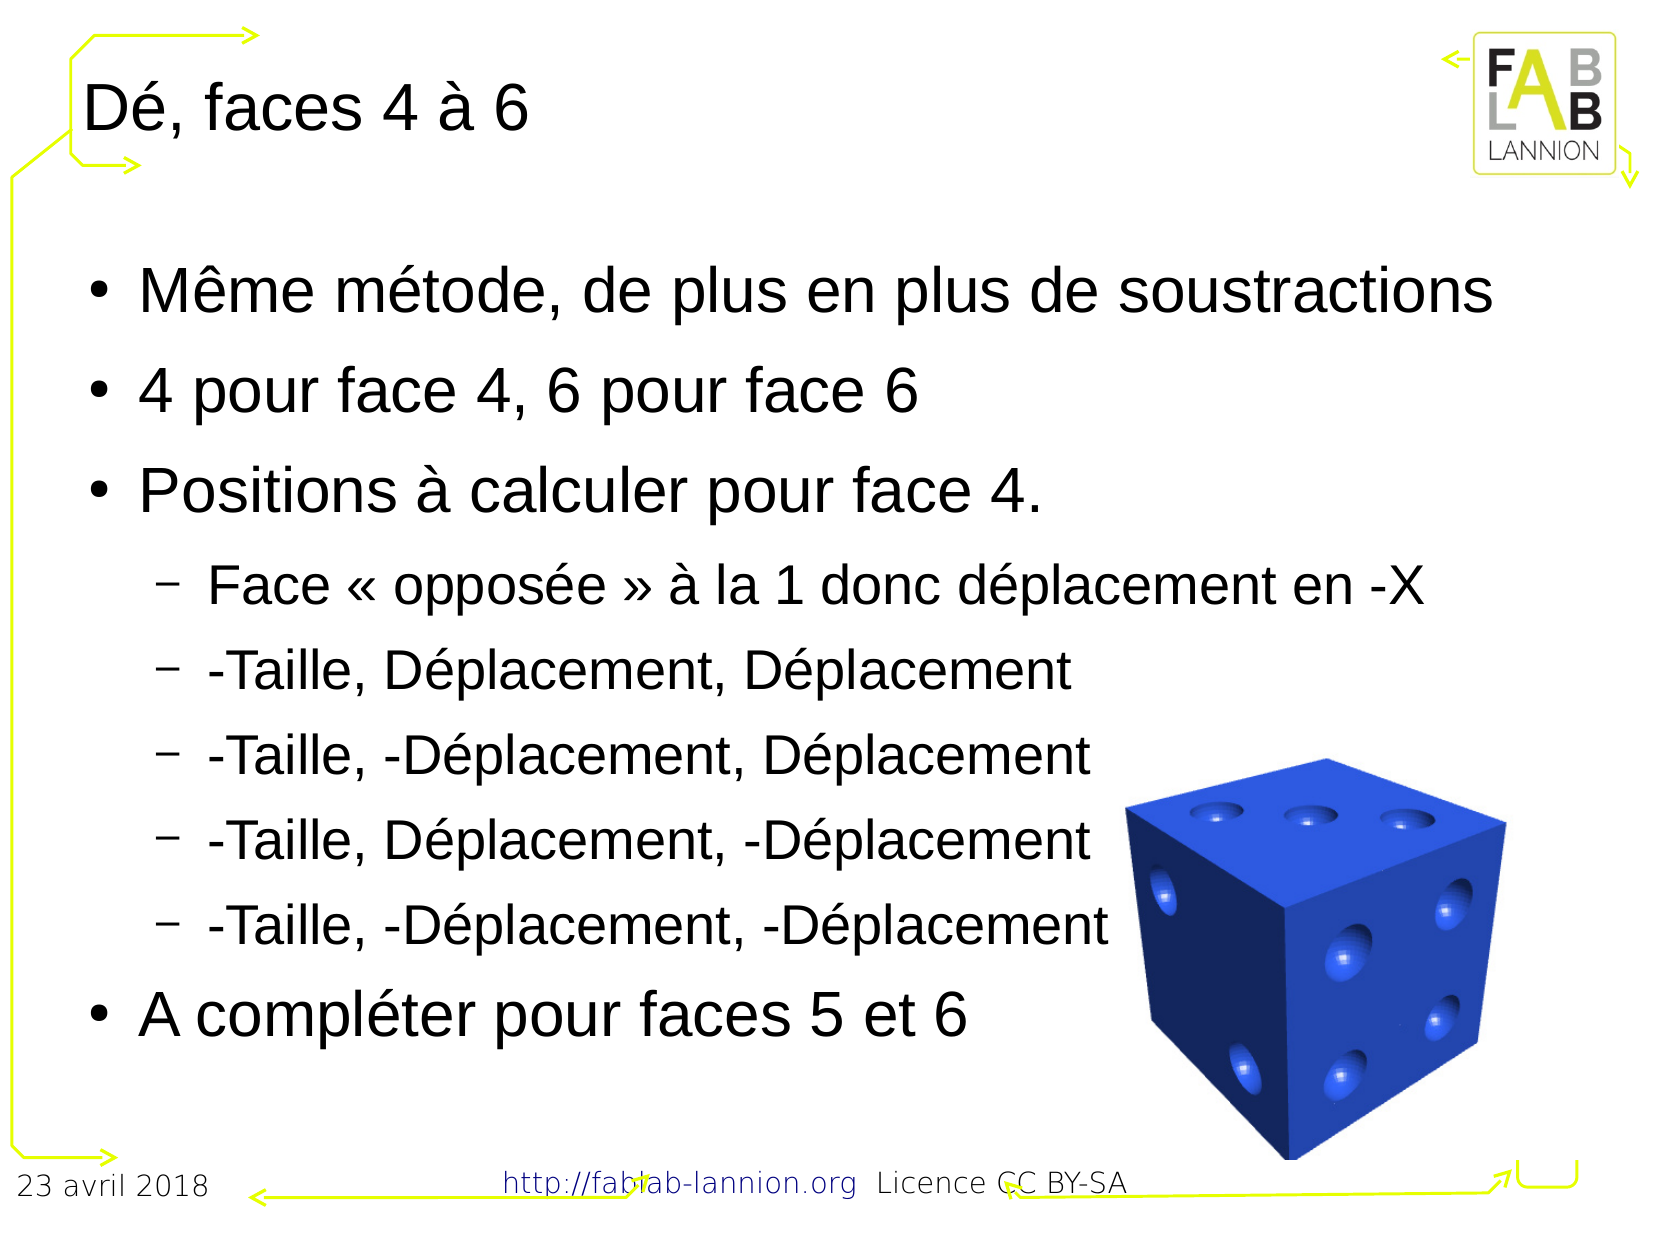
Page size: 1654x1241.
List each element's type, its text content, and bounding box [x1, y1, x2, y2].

list Même métode, de plus en plus de soustractions 4 pour face 4, 6 pour face 6 Positions à calculer pour face 4. Face « opposée » à la 1 donc déplacement en -X -Taille, Déplacement, Déplacement -Taille, -Déplacement, Déplacement -Taille, Déplacement, -Déplacement -Taille, -Déplacement, -Déplacement A compléter pour faces 5 et 6 [70, 254, 1560, 1052]
picture [1470, 29, 1619, 178]
picture [980, 578, 1642, 1160]
title Dé, faces 4 à 6 [82, 49, 1441, 166]
